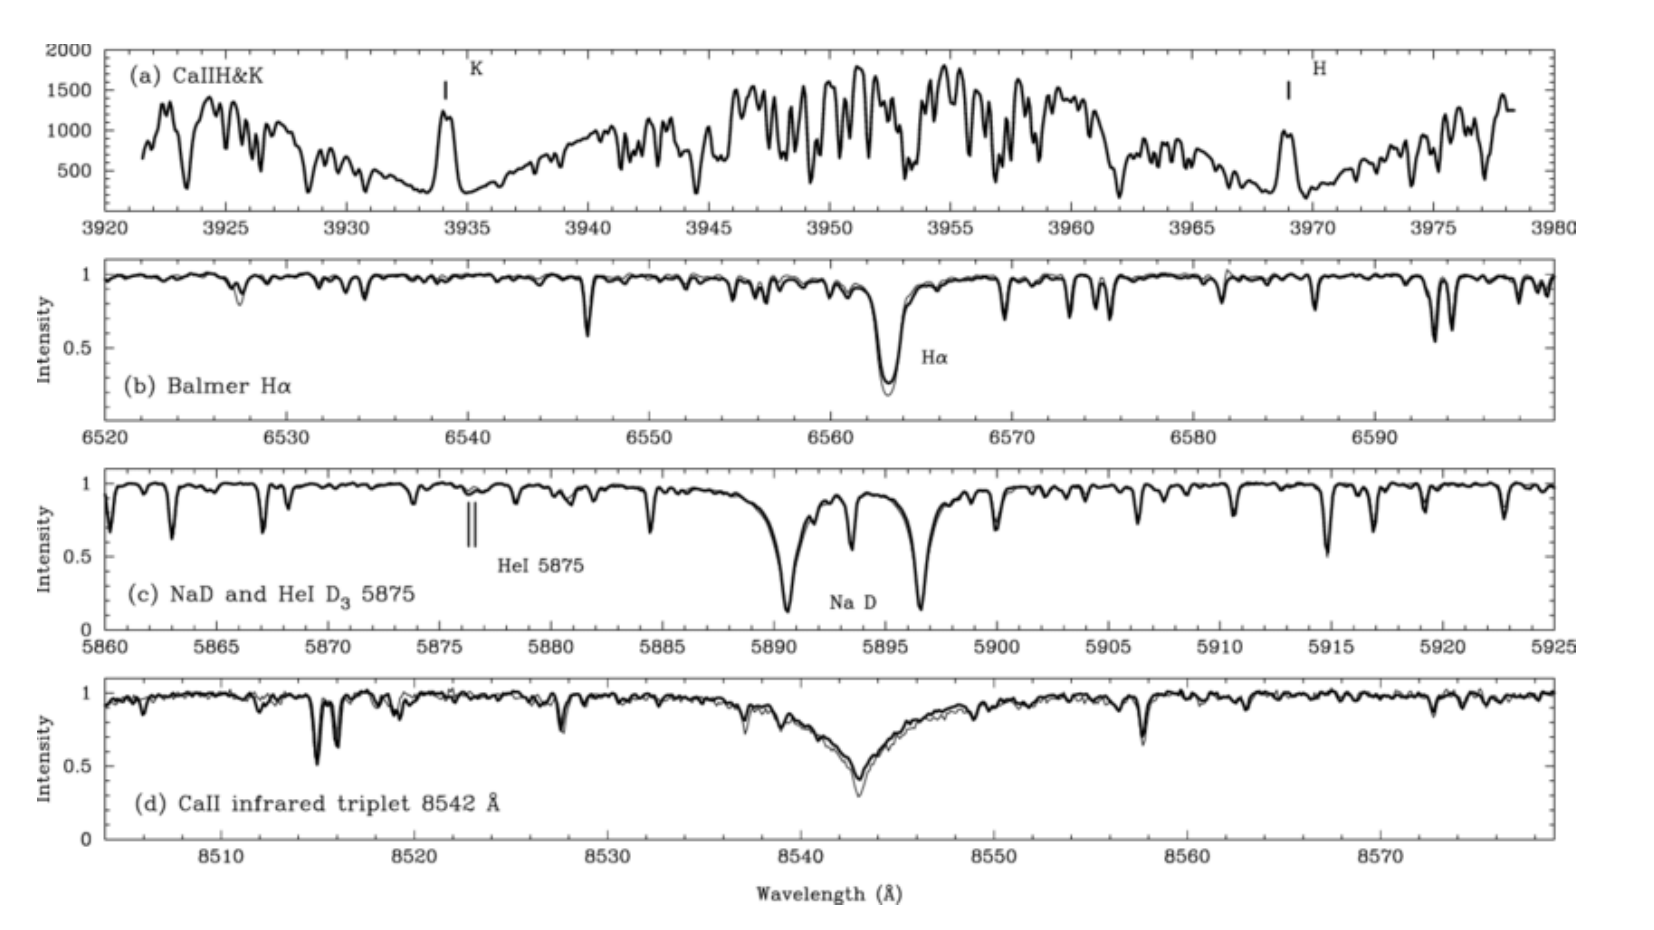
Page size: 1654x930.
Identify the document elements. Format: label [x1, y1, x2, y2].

picture [37, 44, 1576, 905]
